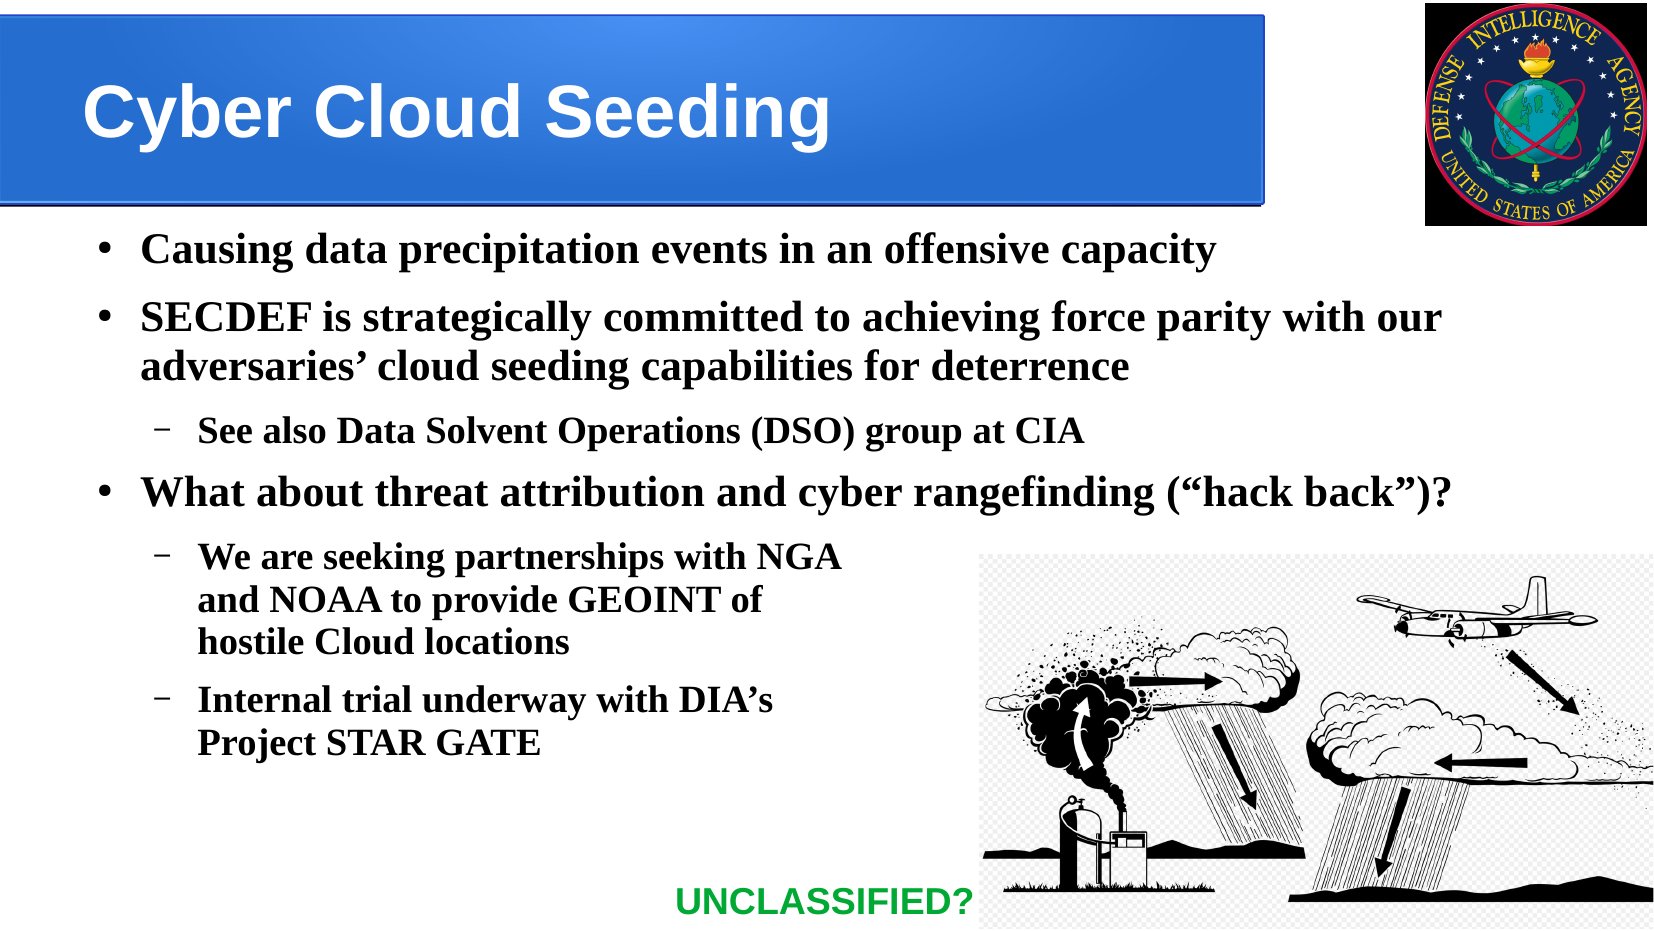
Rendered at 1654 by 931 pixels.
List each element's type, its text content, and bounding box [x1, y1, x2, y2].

title Cyber Cloud Seeding [82, 35, 1235, 189]
list Causing data precipitation events in an offensive capacity SECDEF is strategically committed to achieving force parity with our adversaries’ cloud seeding capabilities for deterrence See also Data Solvent Operations (DSO) group at CIA What about threat attribution and cyber rangefinding (“hack back”)? We are seeking partnerships with NGA and NOAA to provide GEOINT of hostile Cloud locations Internal trial underway with DIA’s Project STAR GATE [82, 224, 1621, 764]
text_box UNCLASSIFIED? [555, 873, 1096, 931]
picture [979, 554, 1654, 929]
picture [1425, 3, 1647, 226]
